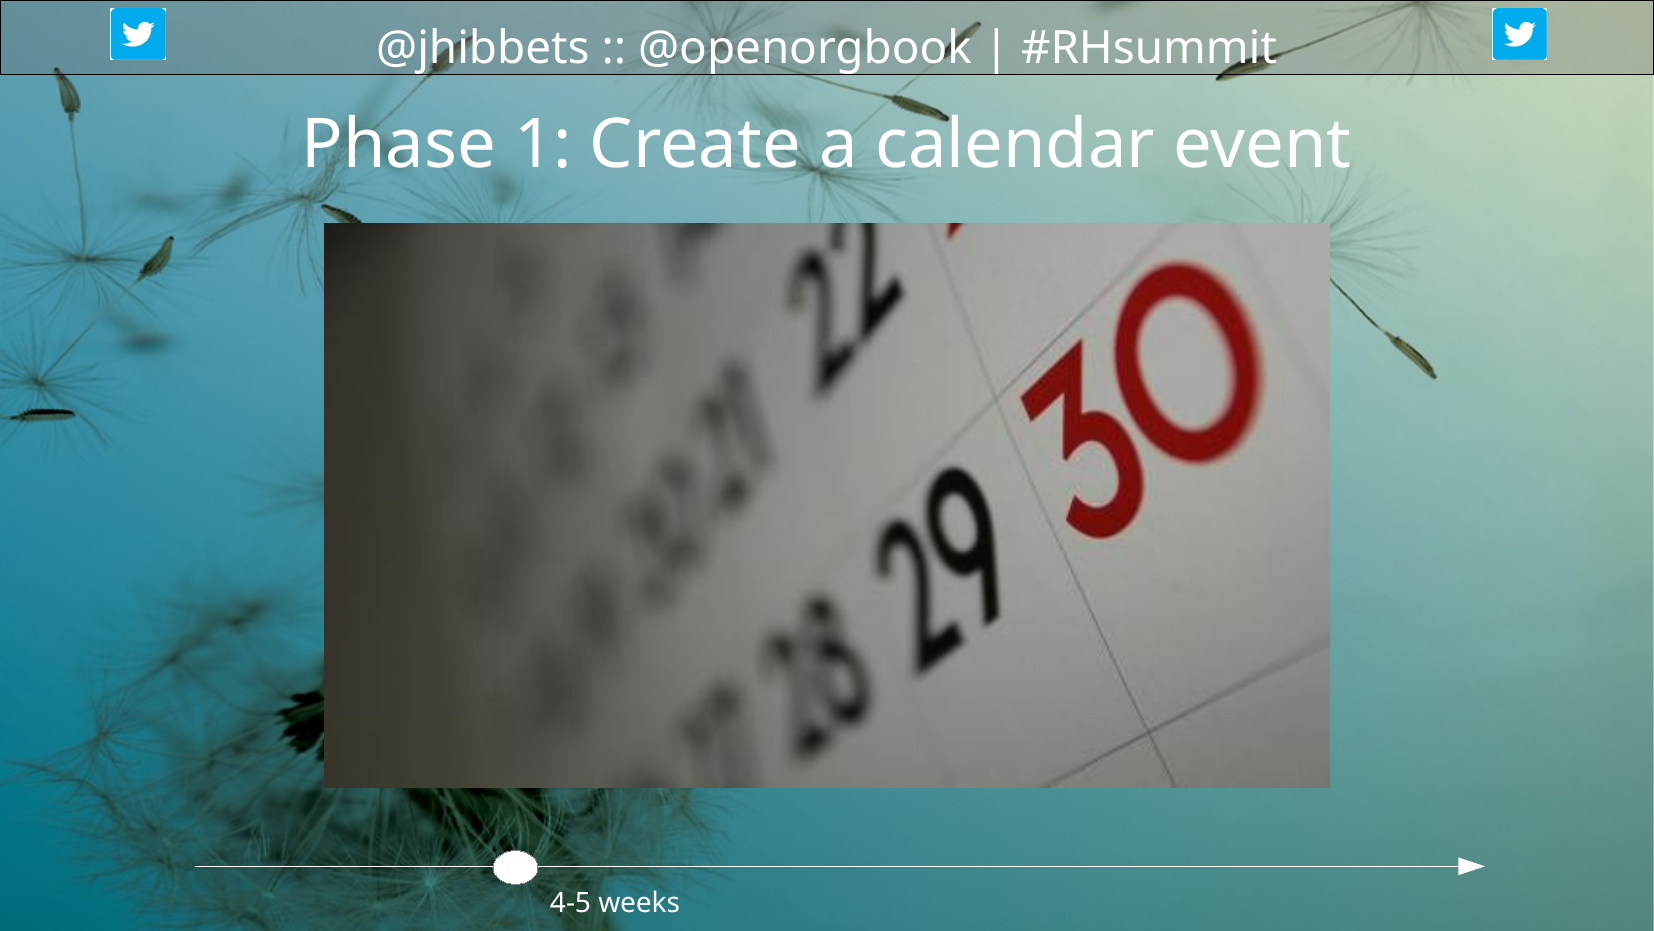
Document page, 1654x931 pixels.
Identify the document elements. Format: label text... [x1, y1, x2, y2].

picture [124, 22, 154, 46]
picture [0, 75, 1654, 931]
title Phase 1: Create a calendar event [82, 63, 1571, 219]
picture [1506, 22, 1535, 46]
text_box 4-5 weeks [535, 879, 745, 923]
text_box [492, 850, 539, 885]
